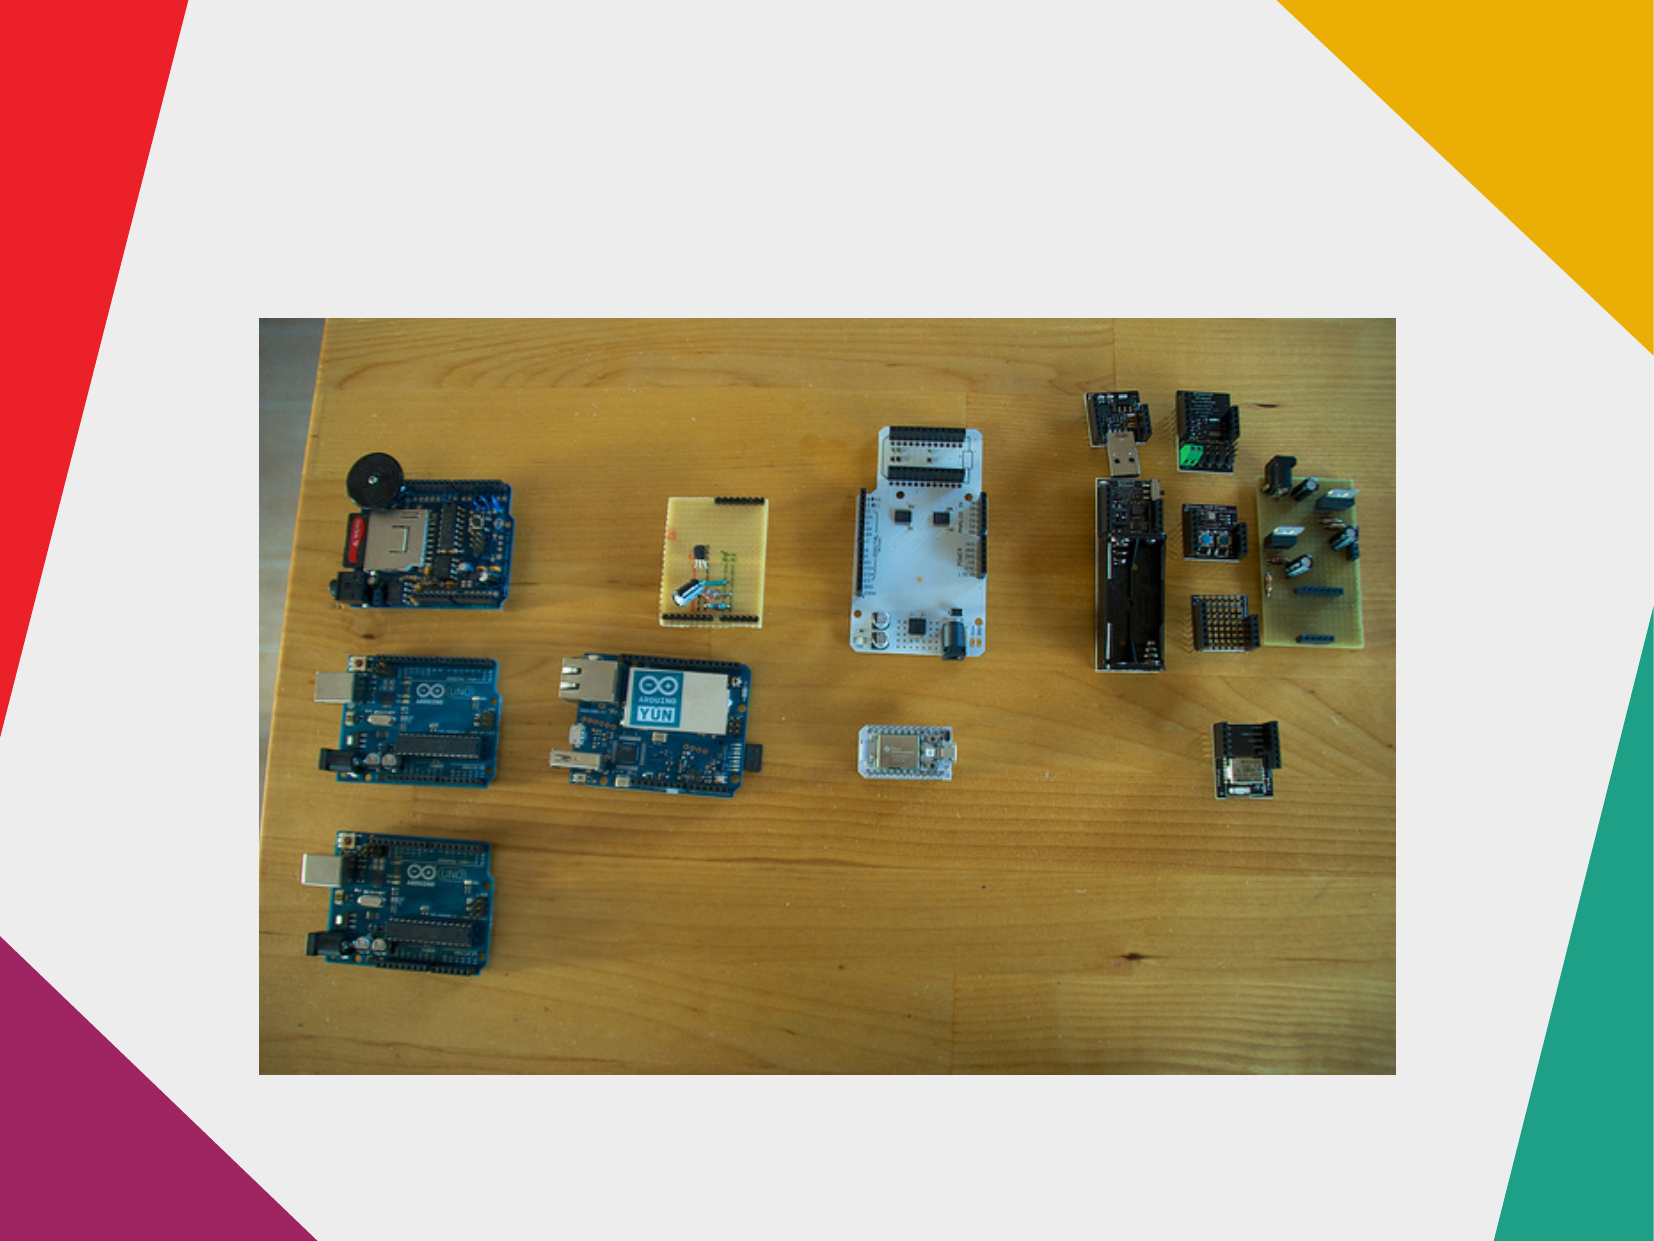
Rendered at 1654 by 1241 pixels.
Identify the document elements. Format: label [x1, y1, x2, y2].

picture [259, 318, 1396, 1075]
